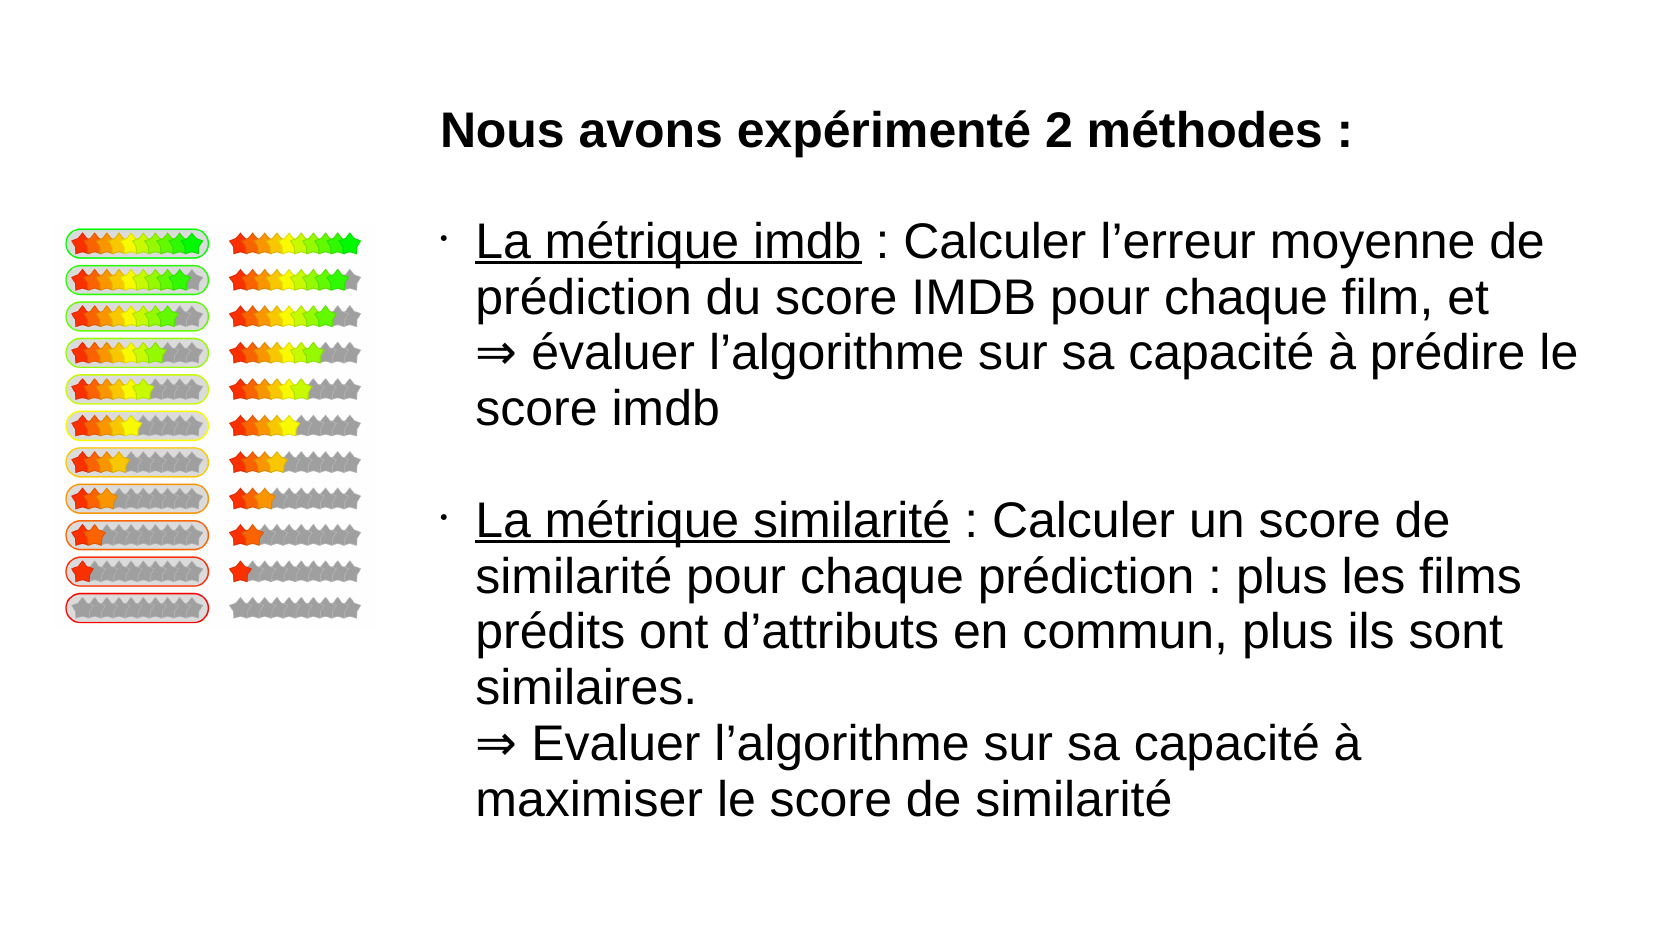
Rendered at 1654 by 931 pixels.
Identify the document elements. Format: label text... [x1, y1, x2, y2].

picture [54, 224, 378, 629]
text_box Nous avons expérimenté 2 méthodes : La métrique imdb : Calculer l’erreur moyenne de prédiction du score IMDB pour chaque film, et ⇒ évaluer l’algorithme sur sa capacité à prédire le score imdb La métrique similarité : Calculer un score de similarité pour chaque prédiction : plus les films prédits ont d’attributs en commun, plus ils sont similaires. ⇒ Evaluer l’algorithme sur sa capacité à maximiser le score de similarité [425, 94, 1607, 890]
